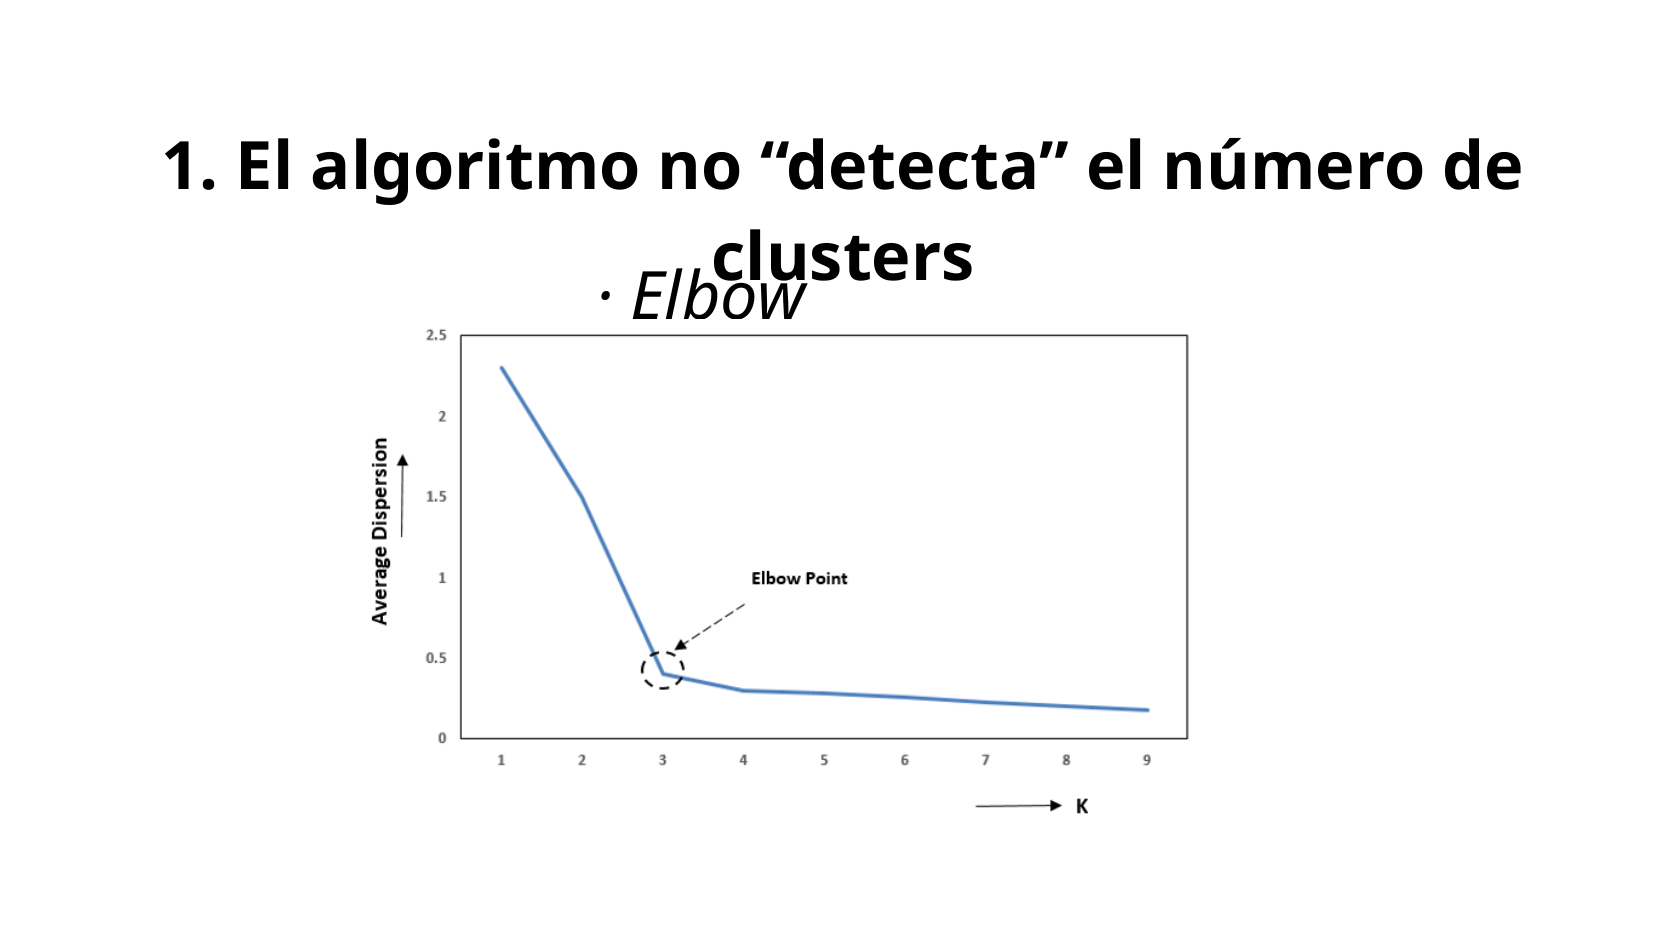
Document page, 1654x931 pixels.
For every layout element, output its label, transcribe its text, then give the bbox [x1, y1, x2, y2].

picture [343, 319, 1214, 817]
text_box · Elbow method [581, 240, 1065, 319]
text_box 1. El algoritmo no “detecta” el número de clusters [101, 110, 1586, 329]
